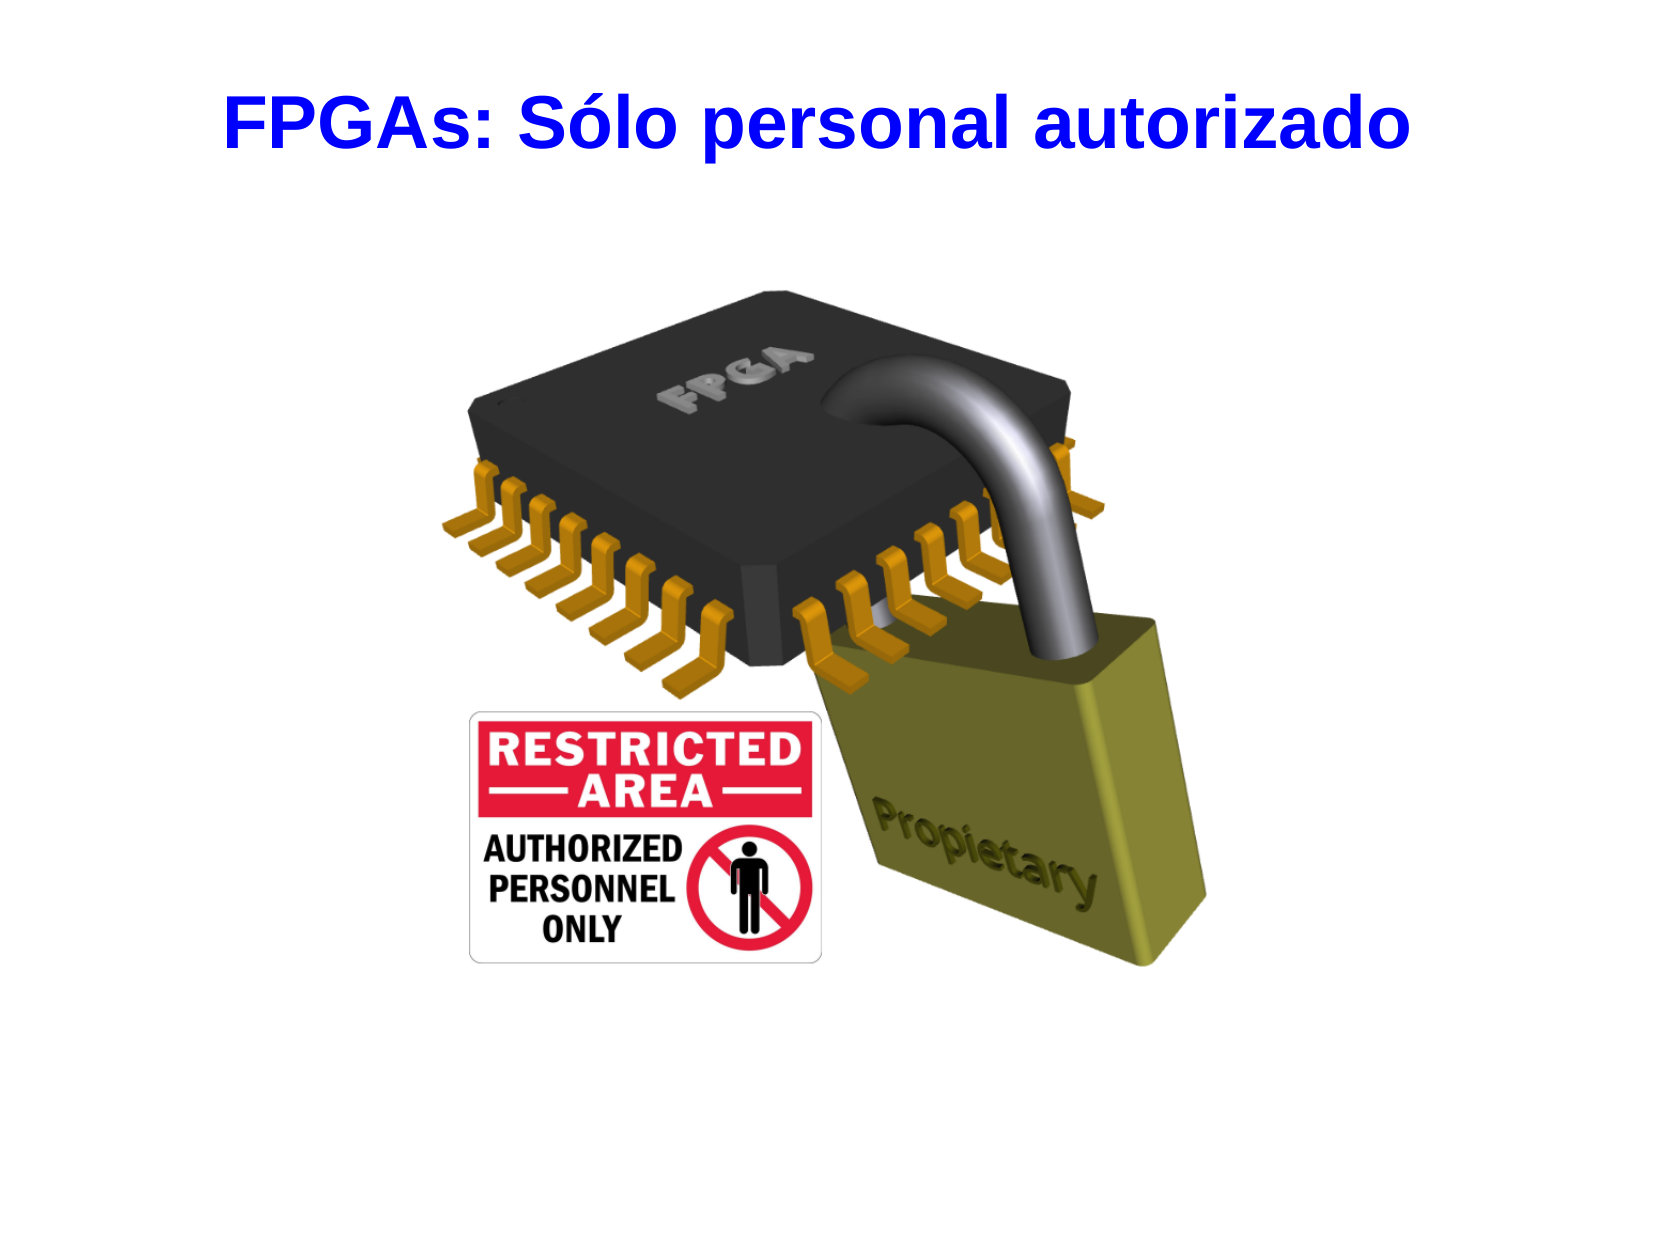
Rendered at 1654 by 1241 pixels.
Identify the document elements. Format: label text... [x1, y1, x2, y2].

picture [390, 221, 1258, 1051]
text_box FPGAs: Sólo personal autorizado [90, 73, 1546, 211]
